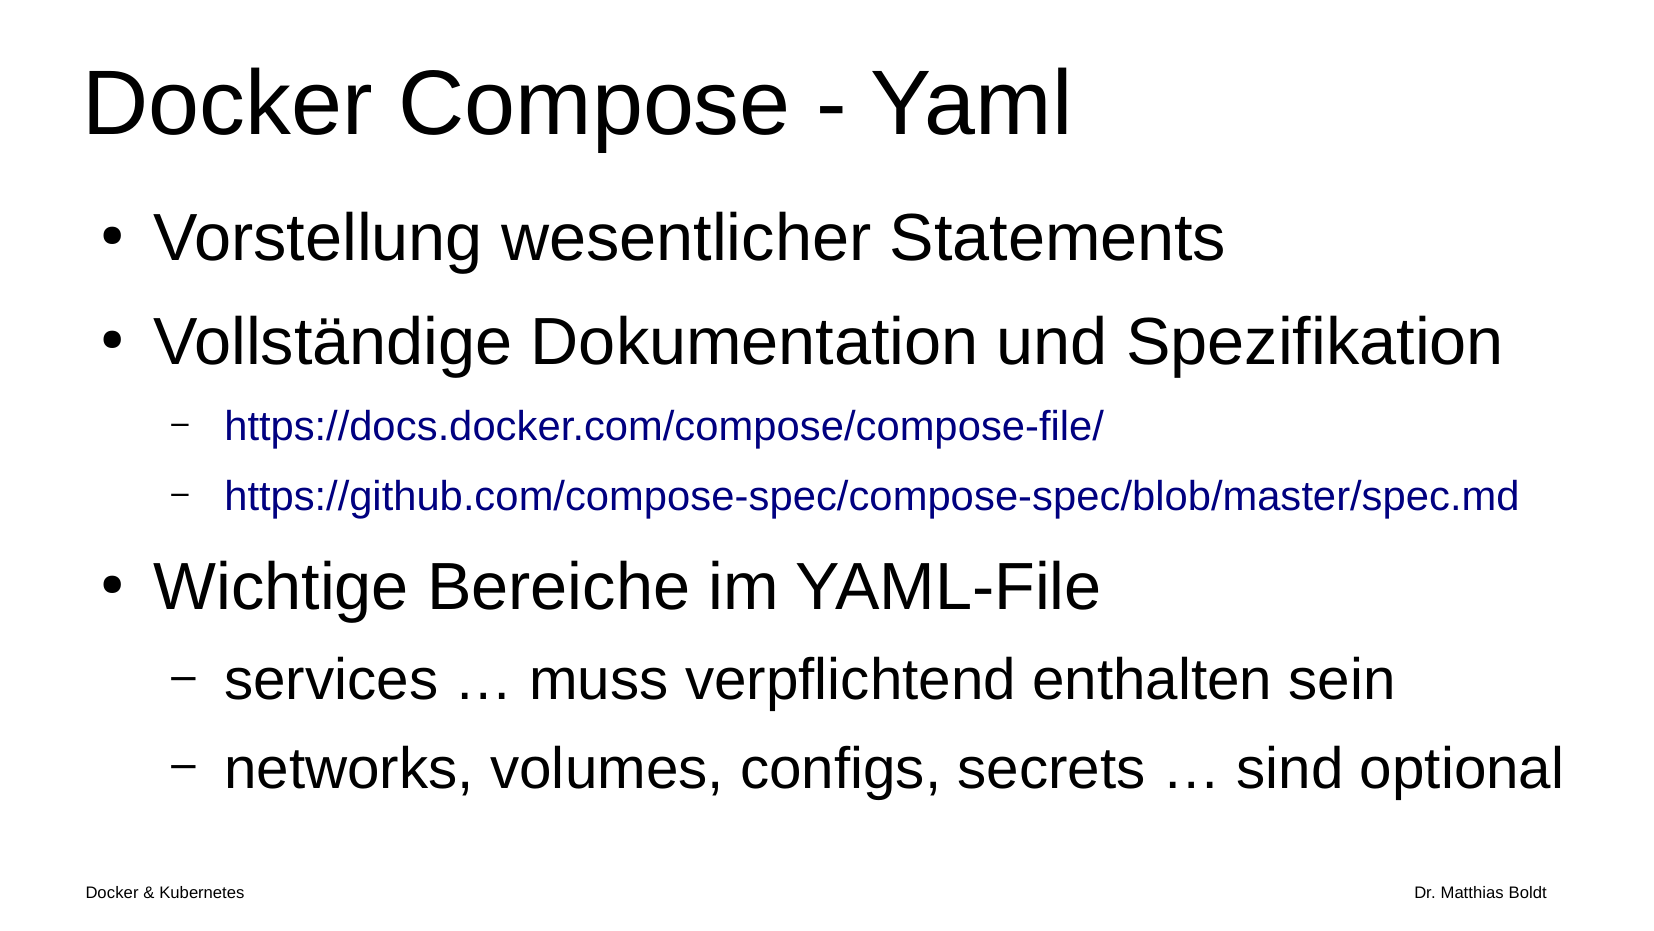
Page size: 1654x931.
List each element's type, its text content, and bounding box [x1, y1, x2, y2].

text_box Docker & Kubernetes Dr. Matthias Boldt [70, 875, 1563, 910]
title Docker Compose - Yaml [82, 25, 1571, 181]
list Vorstellung wesentlicher Statements Vollständige Dokumentation und Spezifikation https://docs.docker.com/compose/compose-file/ https://github.com/compose-spec/compose-spec/blob/master/spec.md Wichtige Bereiche im YAML-File services … muss verpflichtend enthalten sein networks, volumes, configs, secrets … sind optional [82, 199, 1595, 845]
